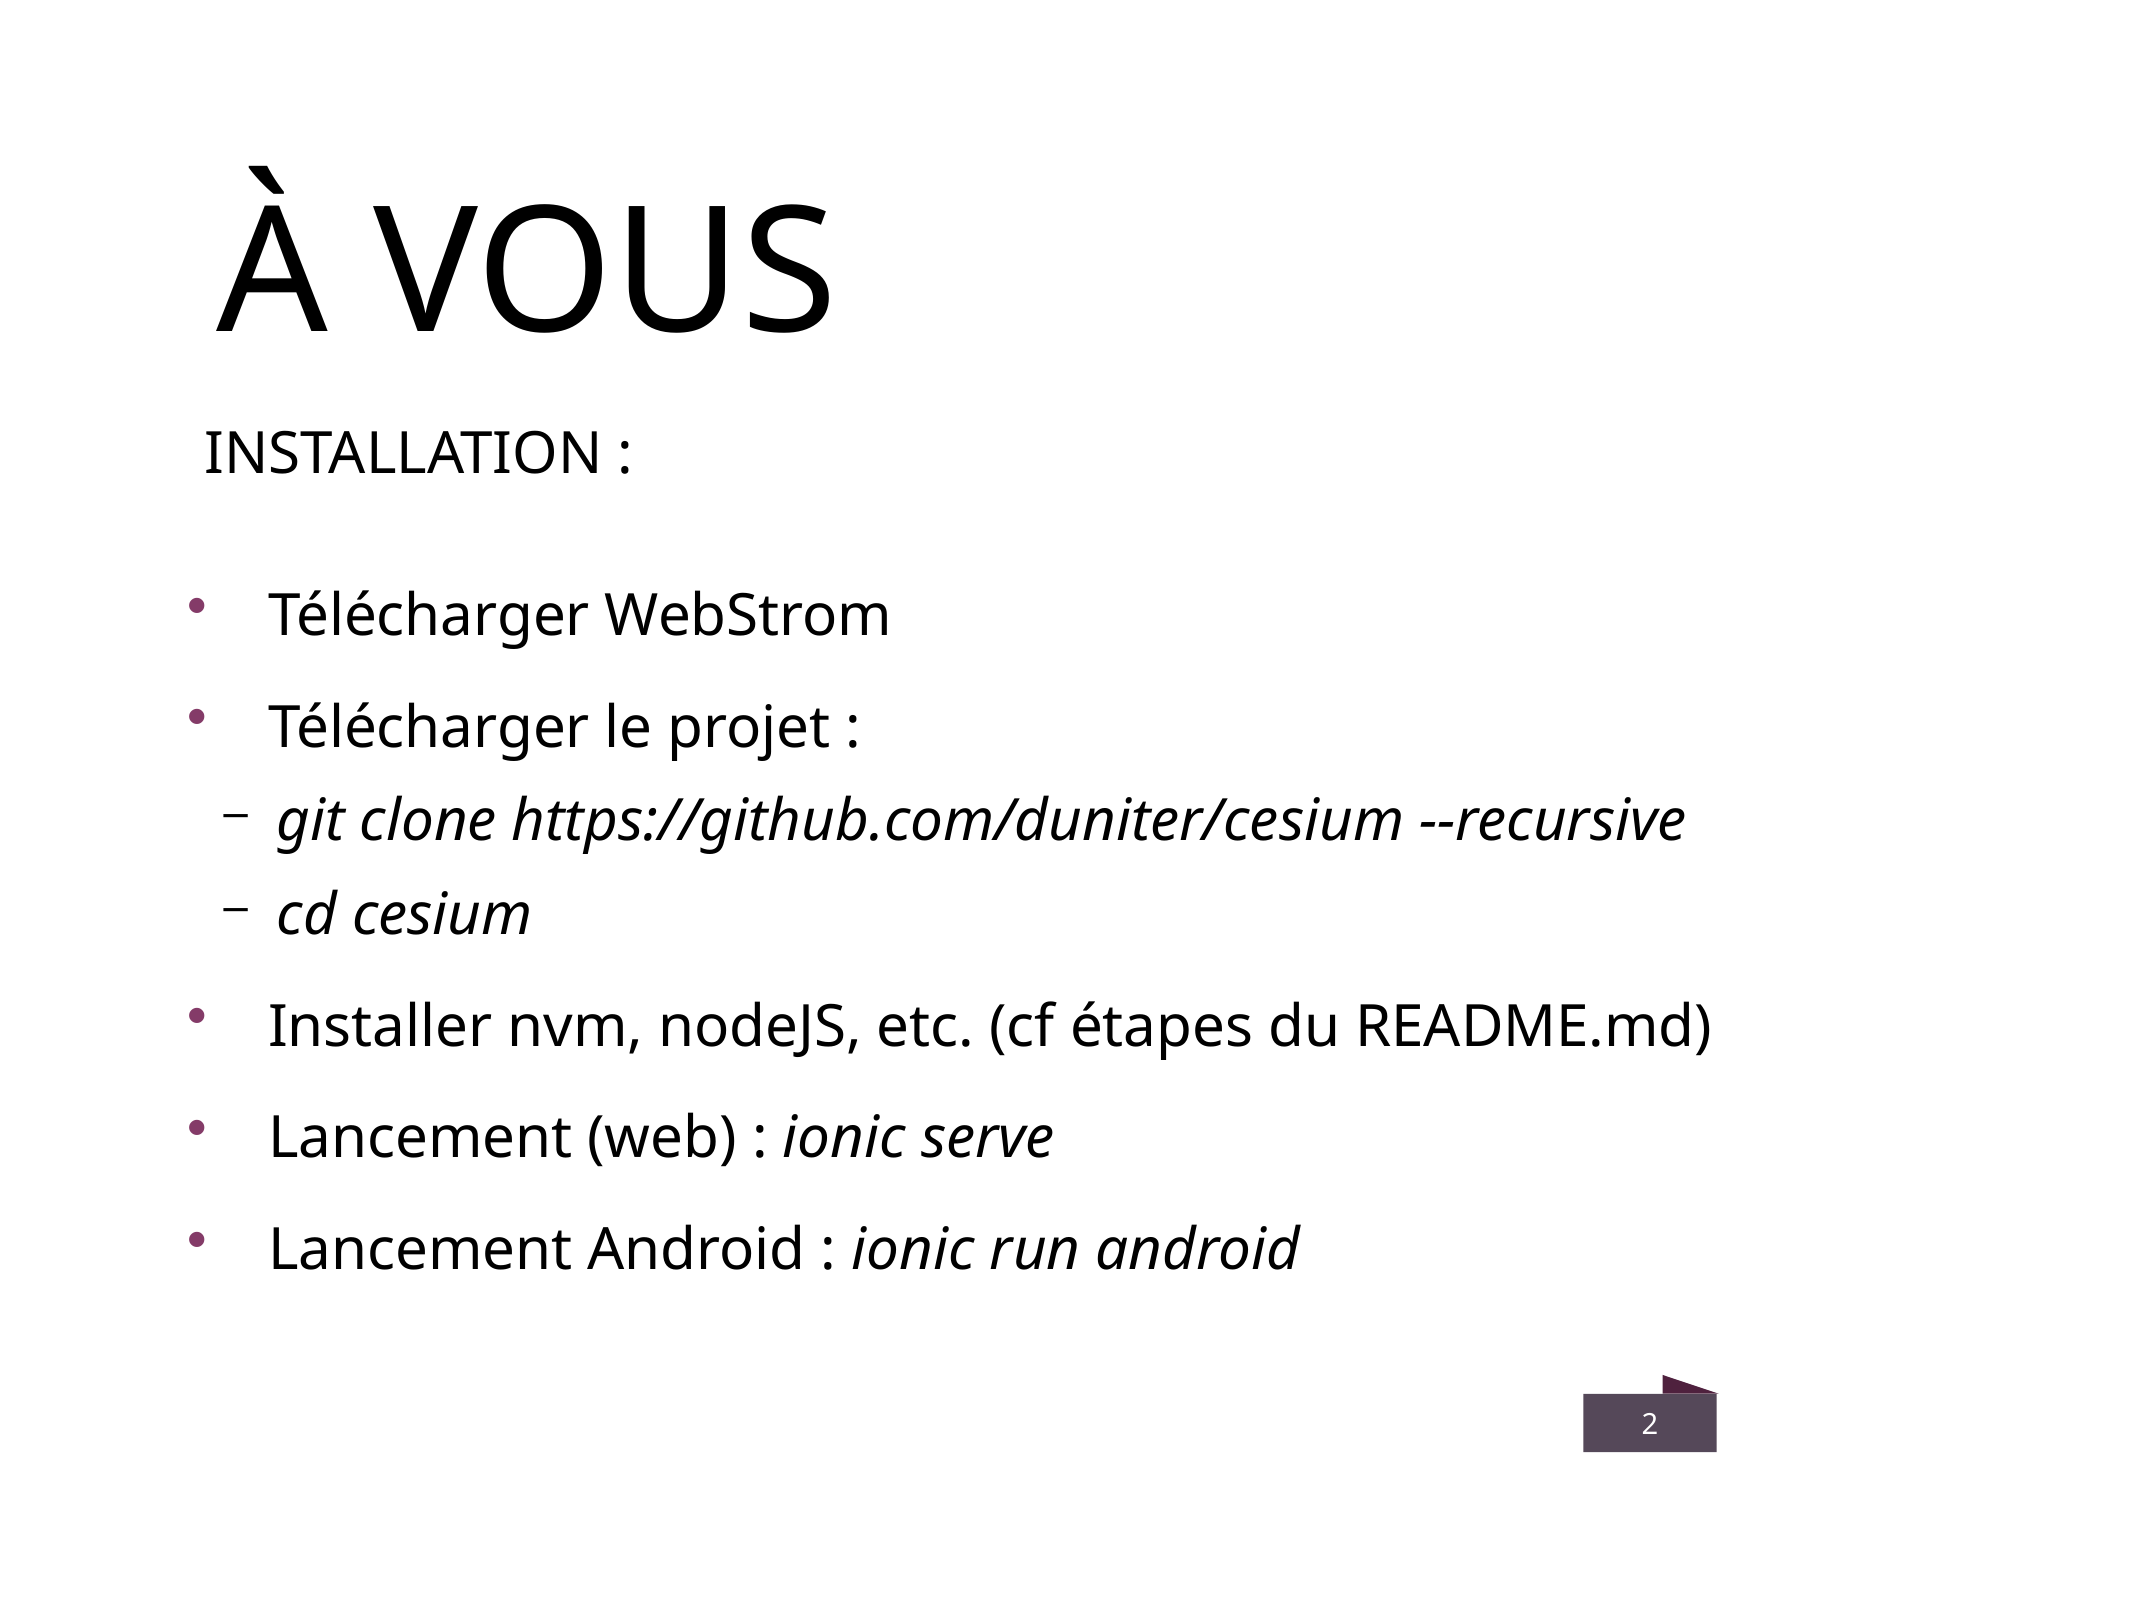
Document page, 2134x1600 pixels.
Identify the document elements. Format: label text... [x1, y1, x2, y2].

title À VOUS [208, 120, 1925, 403]
text_box Installation : [196, 406, 1184, 494]
list Télécharger WebStrom Télécharger le projet : git clone https://github.com/duniter/cesium --recursive cd cesium Installer nvm, nodeJS, etc. (cf étapes du README.md) Lancement (web) : ionic serve Lancement Android : ionic run android [126, 568, 2007, 1318]
list 2 [1583, 1393, 1717, 1453]
